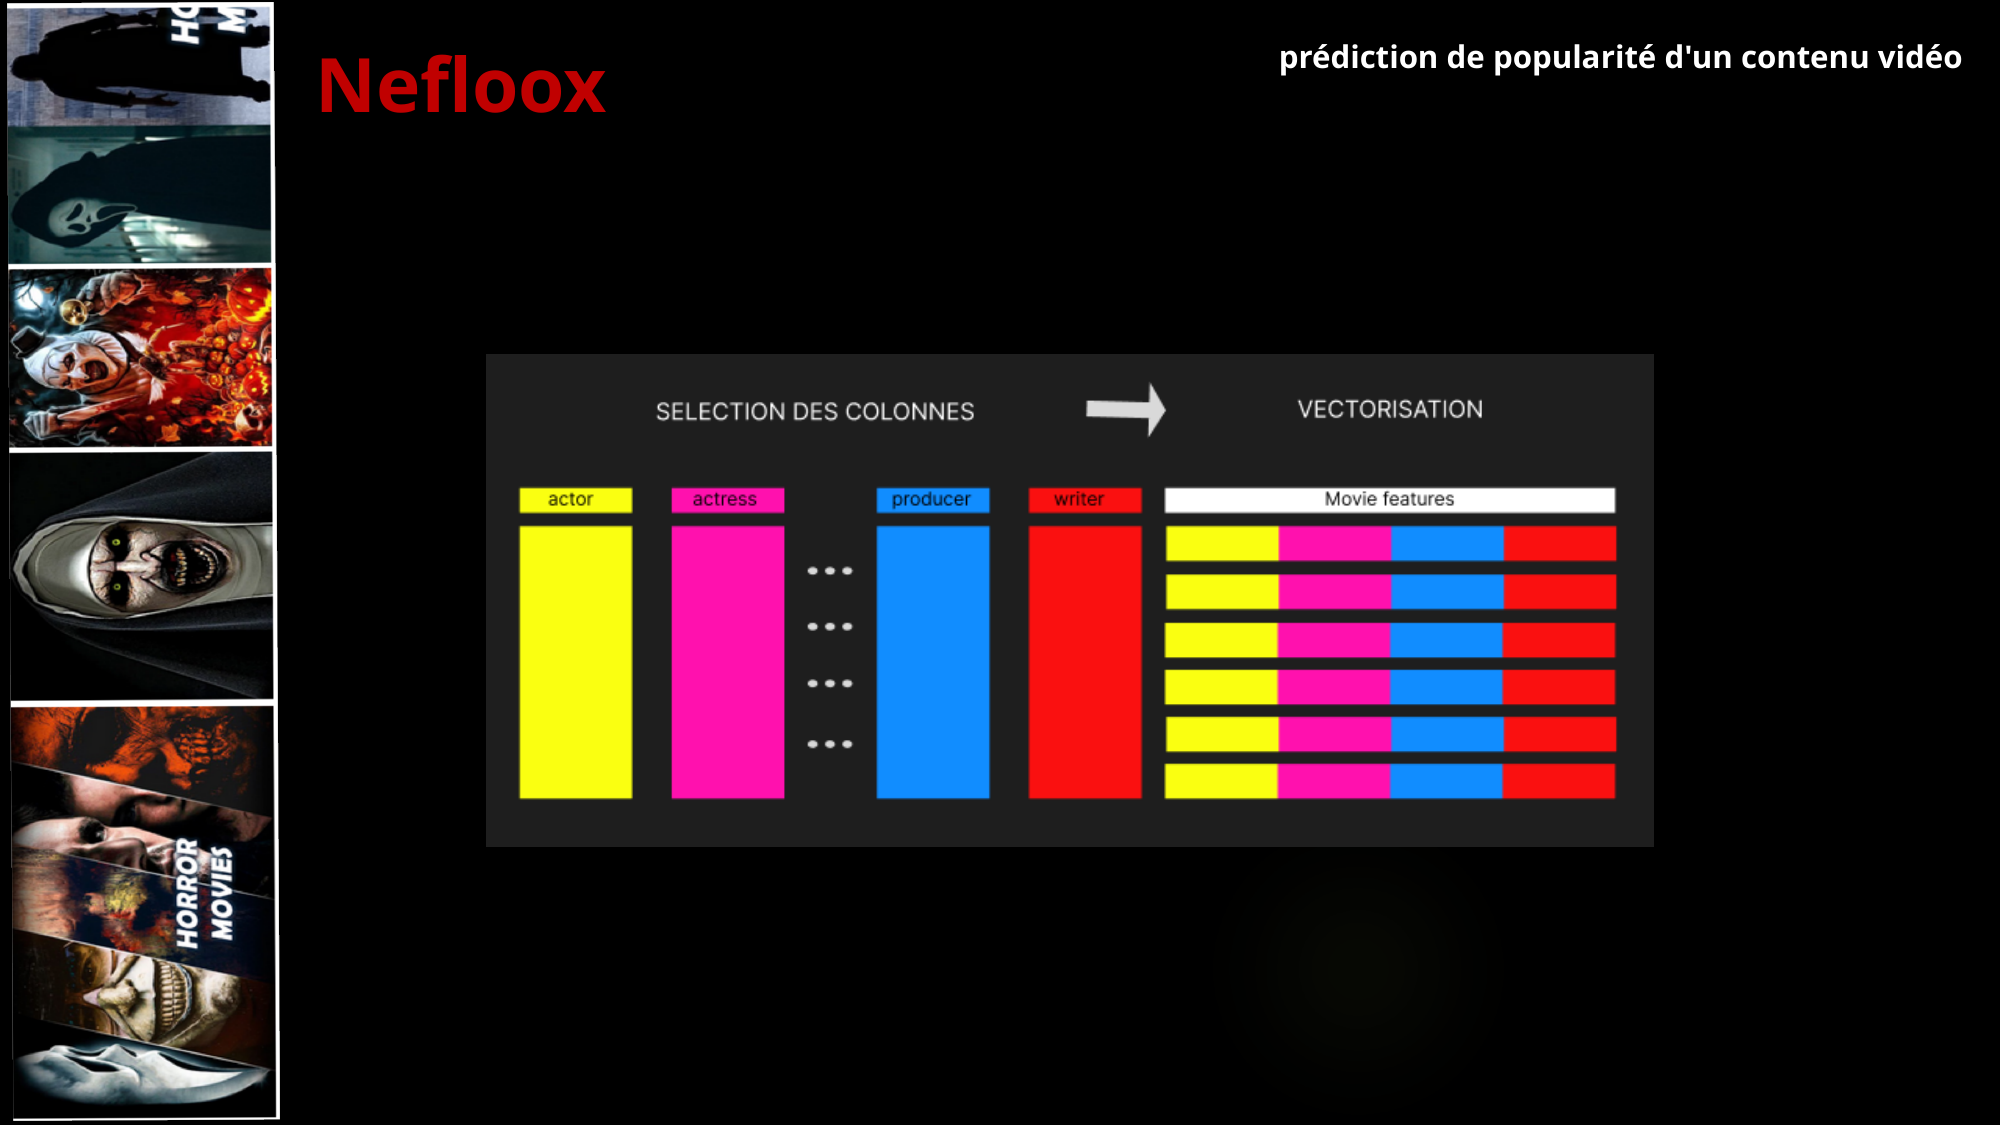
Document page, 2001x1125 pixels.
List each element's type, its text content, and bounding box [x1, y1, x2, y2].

text_box Nefloox [300, 25, 668, 128]
text_box prédiction de popularité d'un contenu vidéo [1122, 29, 1979, 82]
picture [6, 1, 280, 1121]
picture [486, 354, 1654, 847]
